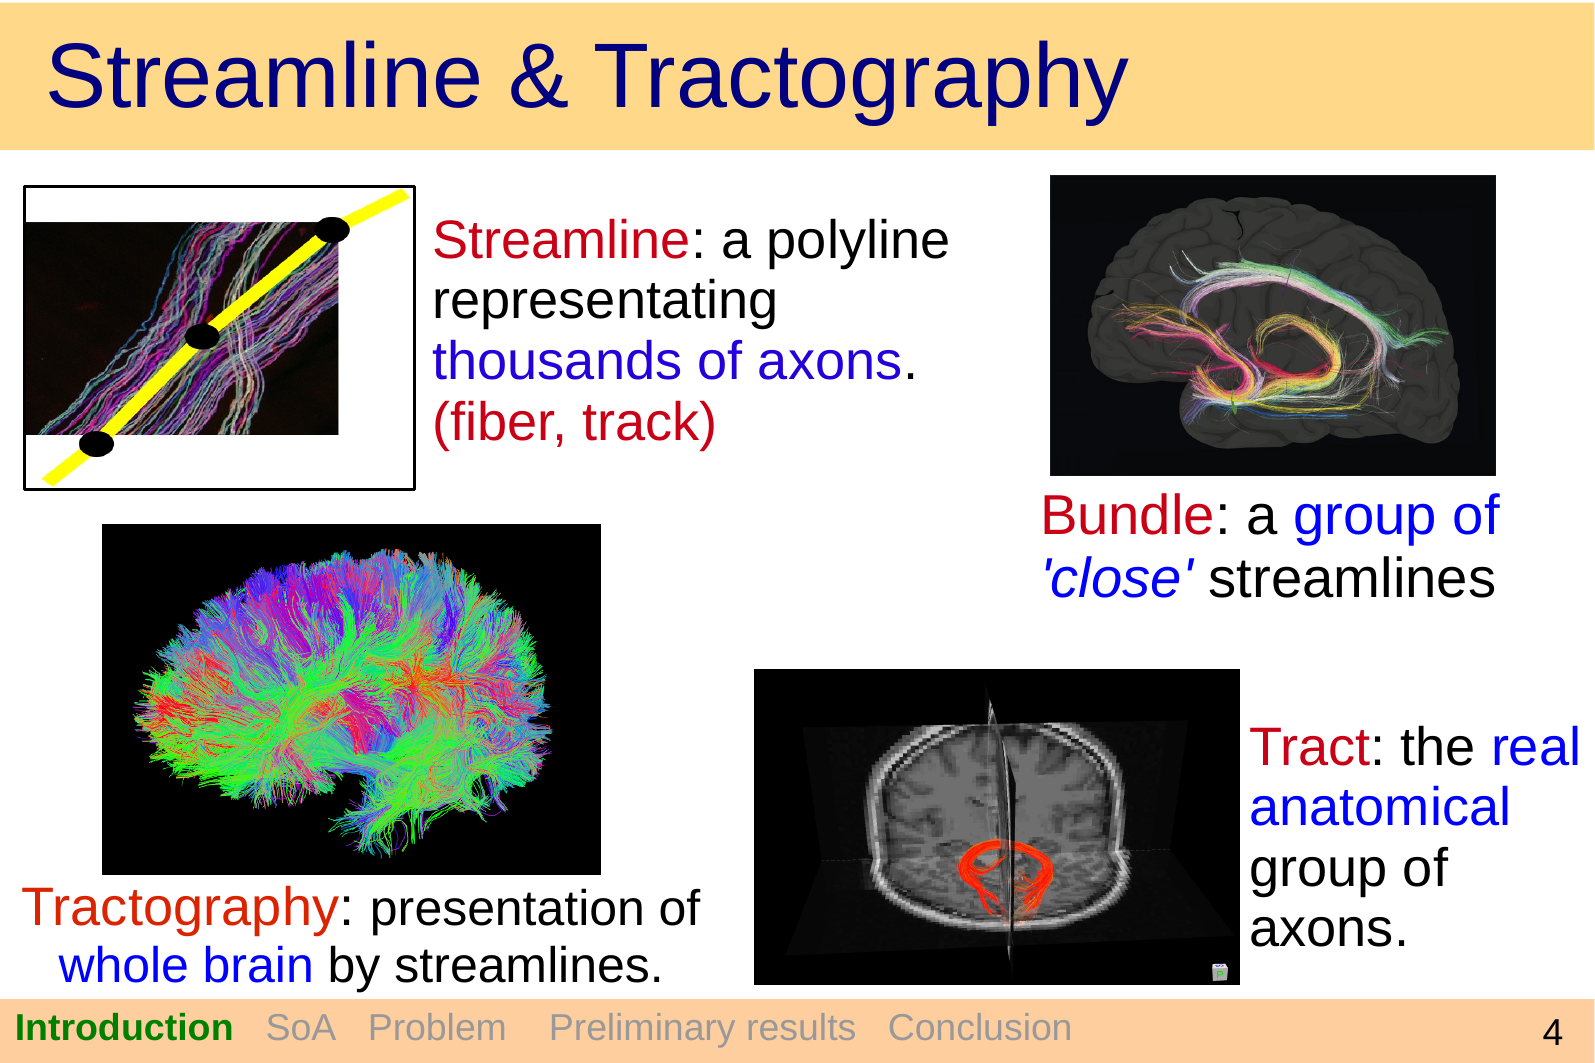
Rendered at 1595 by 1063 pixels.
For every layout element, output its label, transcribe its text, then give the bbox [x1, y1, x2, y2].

picture [1050, 175, 1496, 476]
text_box Introduction SoA Problem Preliminary results Conclusion [0, 999, 1595, 1063]
picture [25, 187, 413, 488]
list Bundle: a group of 'close' streamlines [969, 483, 1532, 634]
text_box <number> [1377, 1003, 1579, 1063]
list Tractography: presentation of whole brain by streamlines. [0, 876, 709, 1027]
picture [754, 669, 1240, 985]
list Streamline: a polyline representating thousands of axons. (fiber, track) [361, 209, 991, 452]
list Tract: the real anatomical group of axons. [1223, 716, 1595, 959]
title Streamline & Tractography [0, 2, 1595, 151]
picture [102, 524, 601, 875]
